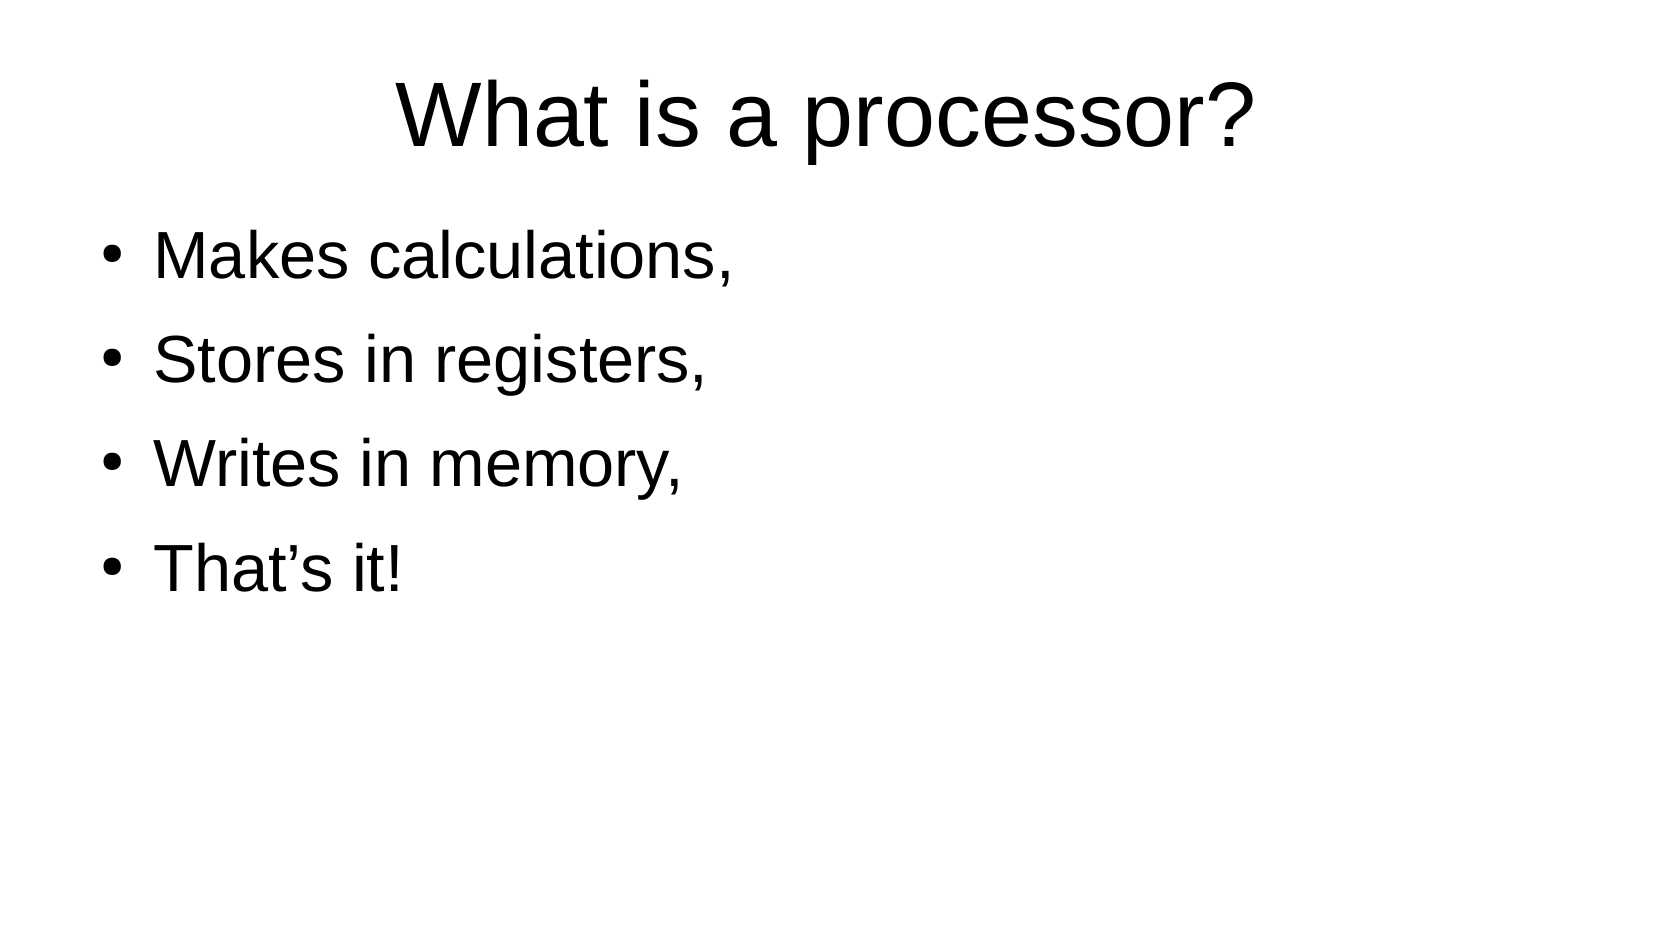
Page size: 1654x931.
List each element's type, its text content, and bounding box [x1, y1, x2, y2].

title What is a processor? [82, 37, 1571, 193]
list Makes calculations, Stores in registers, Writes in memory, That’s it! [82, 217, 1571, 758]
